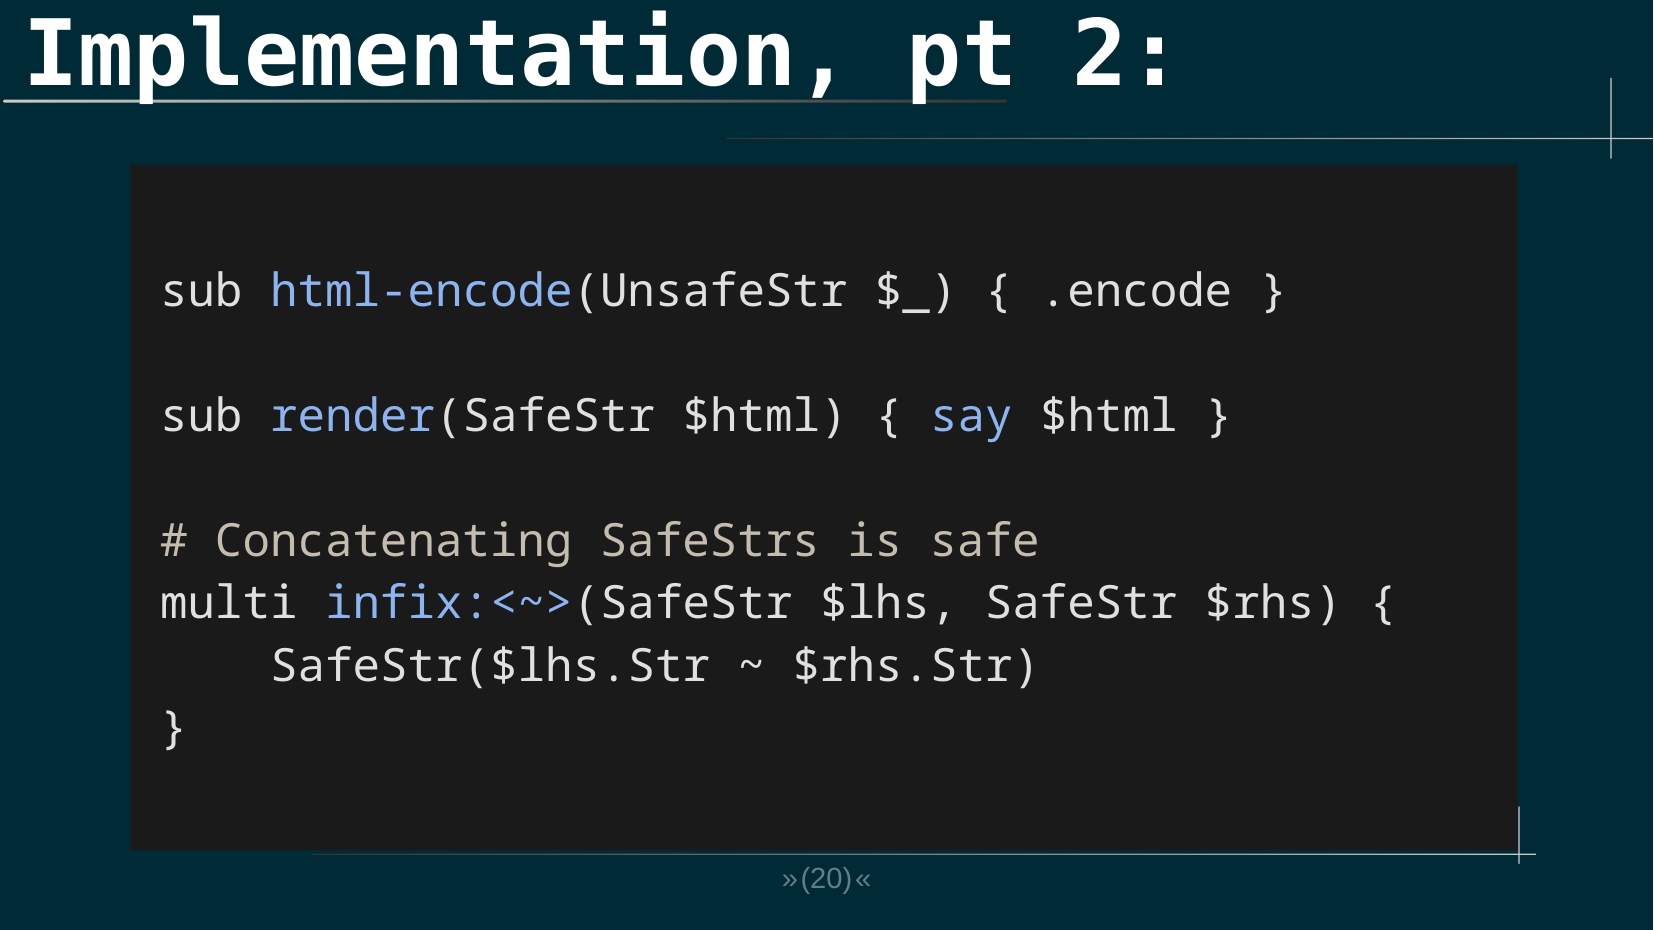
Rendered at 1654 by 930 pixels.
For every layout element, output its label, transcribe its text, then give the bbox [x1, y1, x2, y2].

text_box sub html-encode(UnsafeStr $_) { .encode } sub render(SafeStr $html) { say $html } # Concatenating SafeStrs is safe multi infix:<~>(SafeStr $lhs, SafeStr $rhs) { SafeStr($lhs.Str ~ $rhs.Str) } [130, 164, 1518, 851]
title Implementation, pt 2: [23, 0, 1588, 108]
